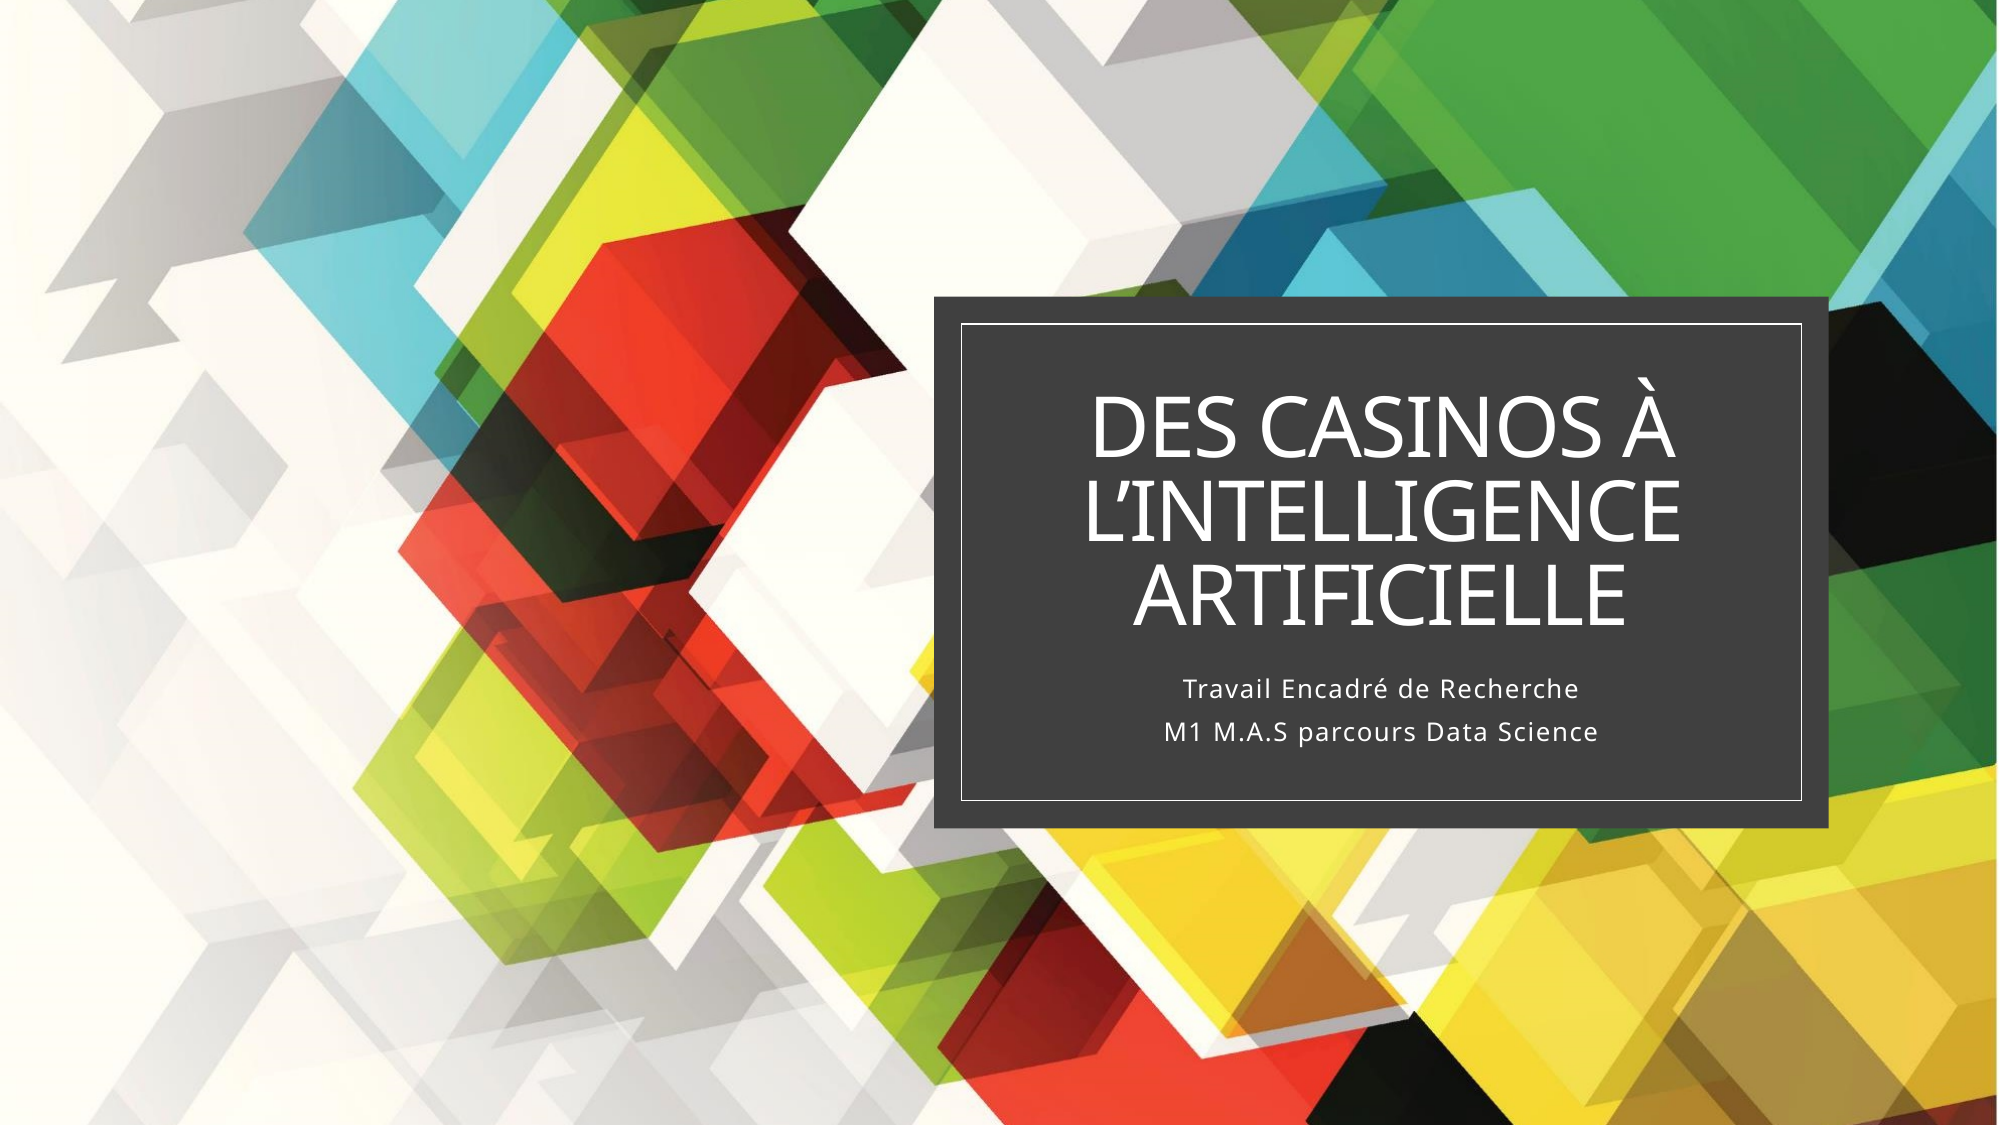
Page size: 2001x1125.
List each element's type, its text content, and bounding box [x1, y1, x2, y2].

subtitle Travail Encadré de Recherche M1 M.A.S parcours Data Science [989, 662, 1774, 755]
picture [0, 0, 2000, 1125]
title Des casinos à l’intelligence artificielle [989, 382, 1774, 650]
text_box [934, 296, 1829, 829]
